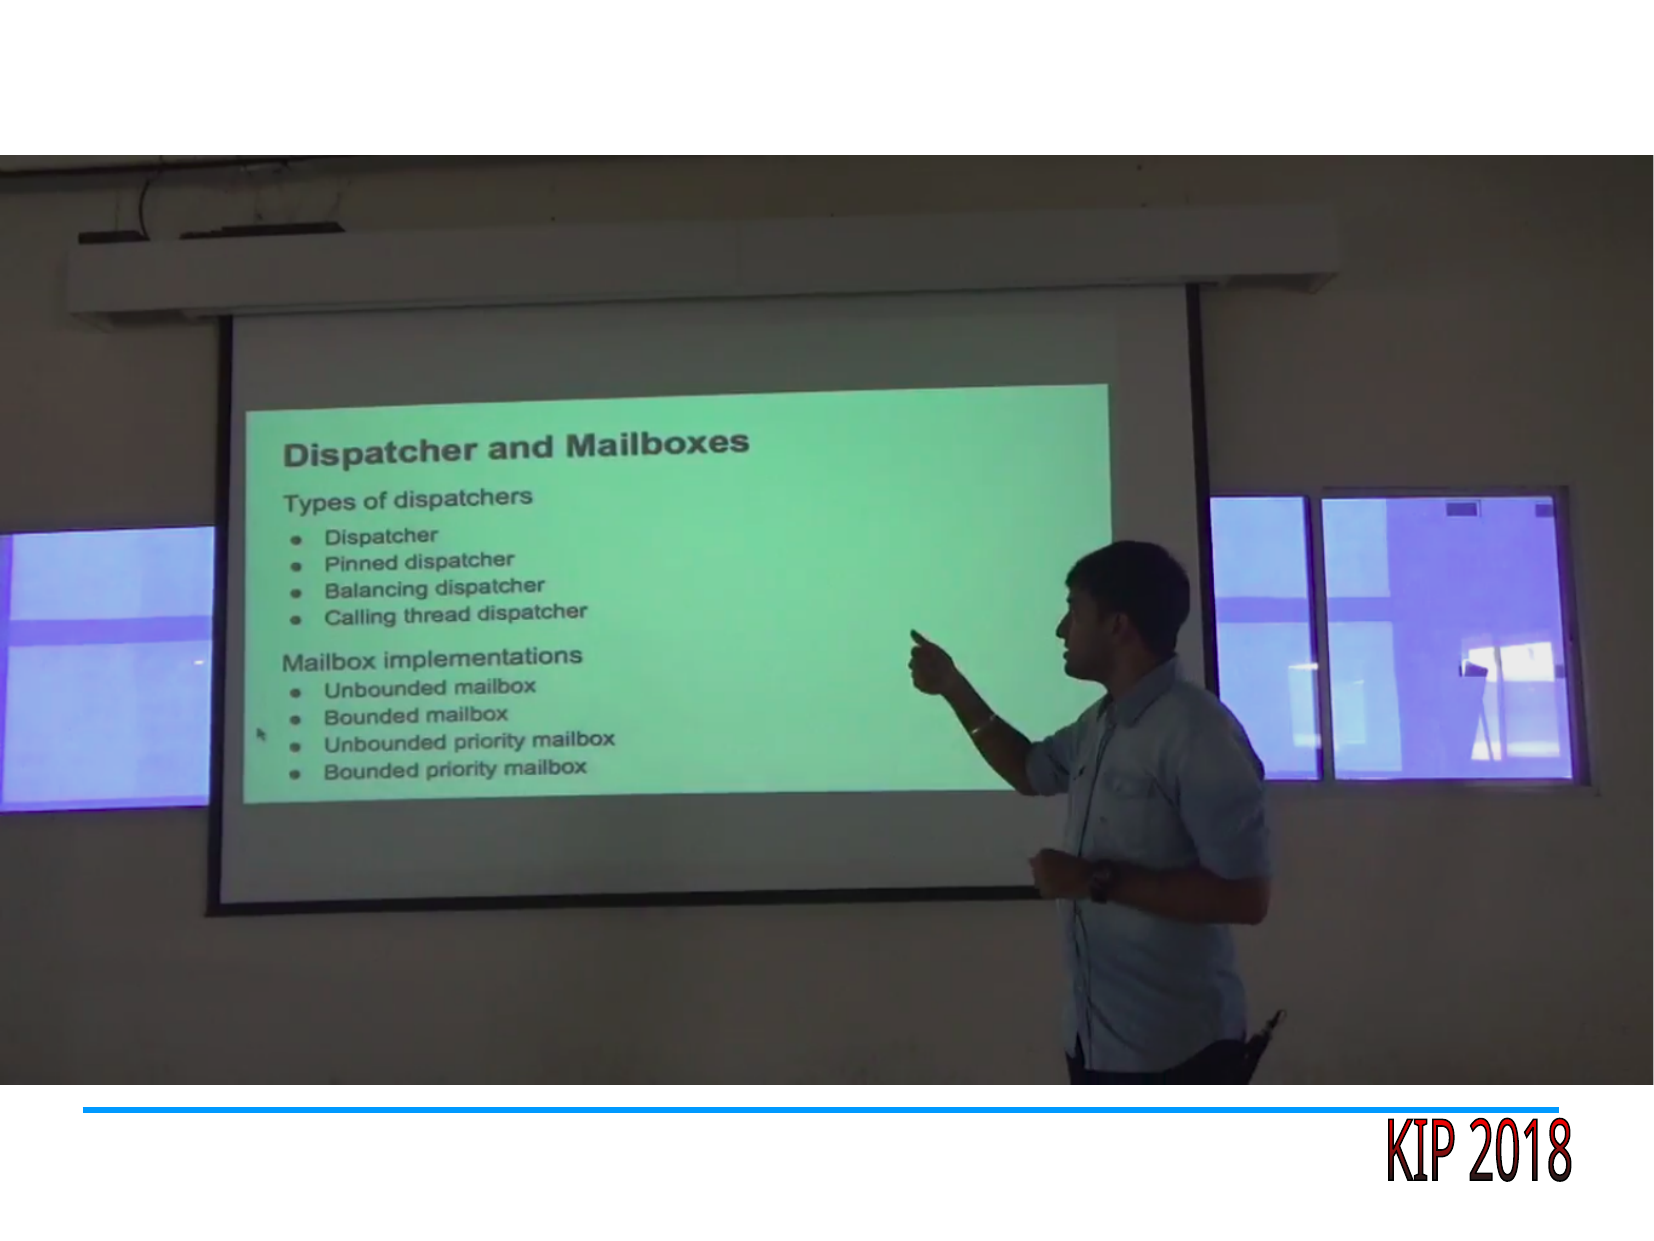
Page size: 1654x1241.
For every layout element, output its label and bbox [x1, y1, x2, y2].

picture [0, 155, 1654, 1085]
